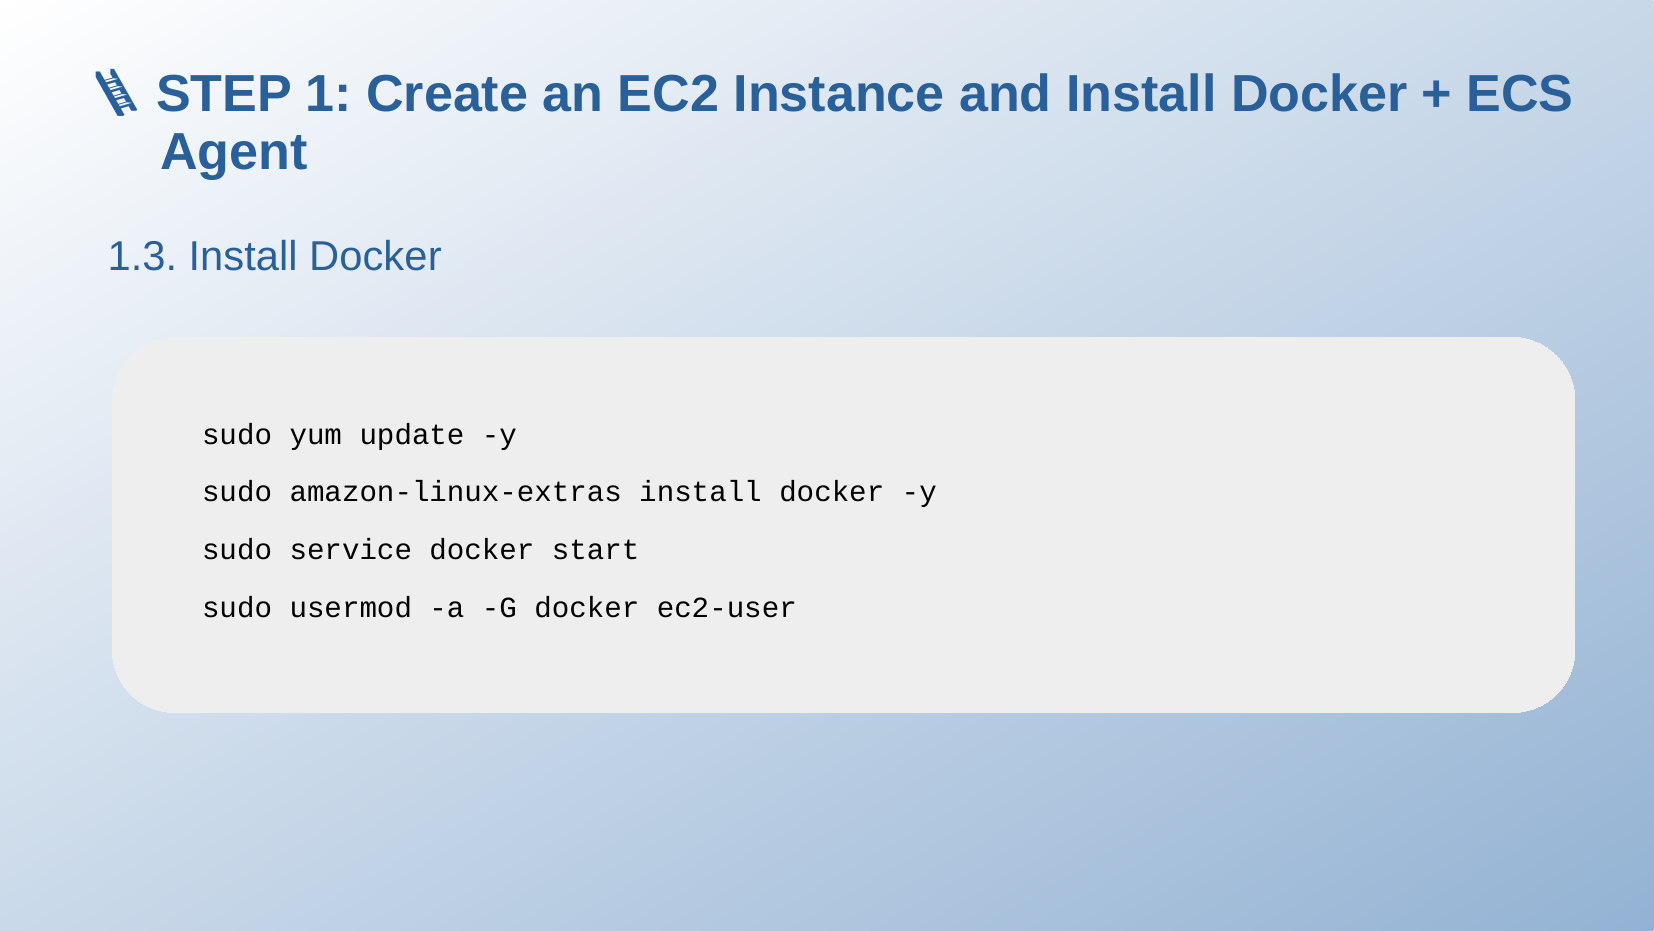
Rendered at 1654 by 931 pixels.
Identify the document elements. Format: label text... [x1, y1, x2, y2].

text_box 🪜 STEP 1: Create an EC2 Instance and Install Docker + ECS Agent [74, 57, 1613, 189]
text_box [112, 337, 1575, 713]
text_box 1.3. Install Docker [92, 224, 731, 300]
text_box sudo yum update -y sudo amazon-linux-extras install docker -y sudo service docker start sudo usermod -a -G docker ec2-user [187, 412, 1575, 806]
